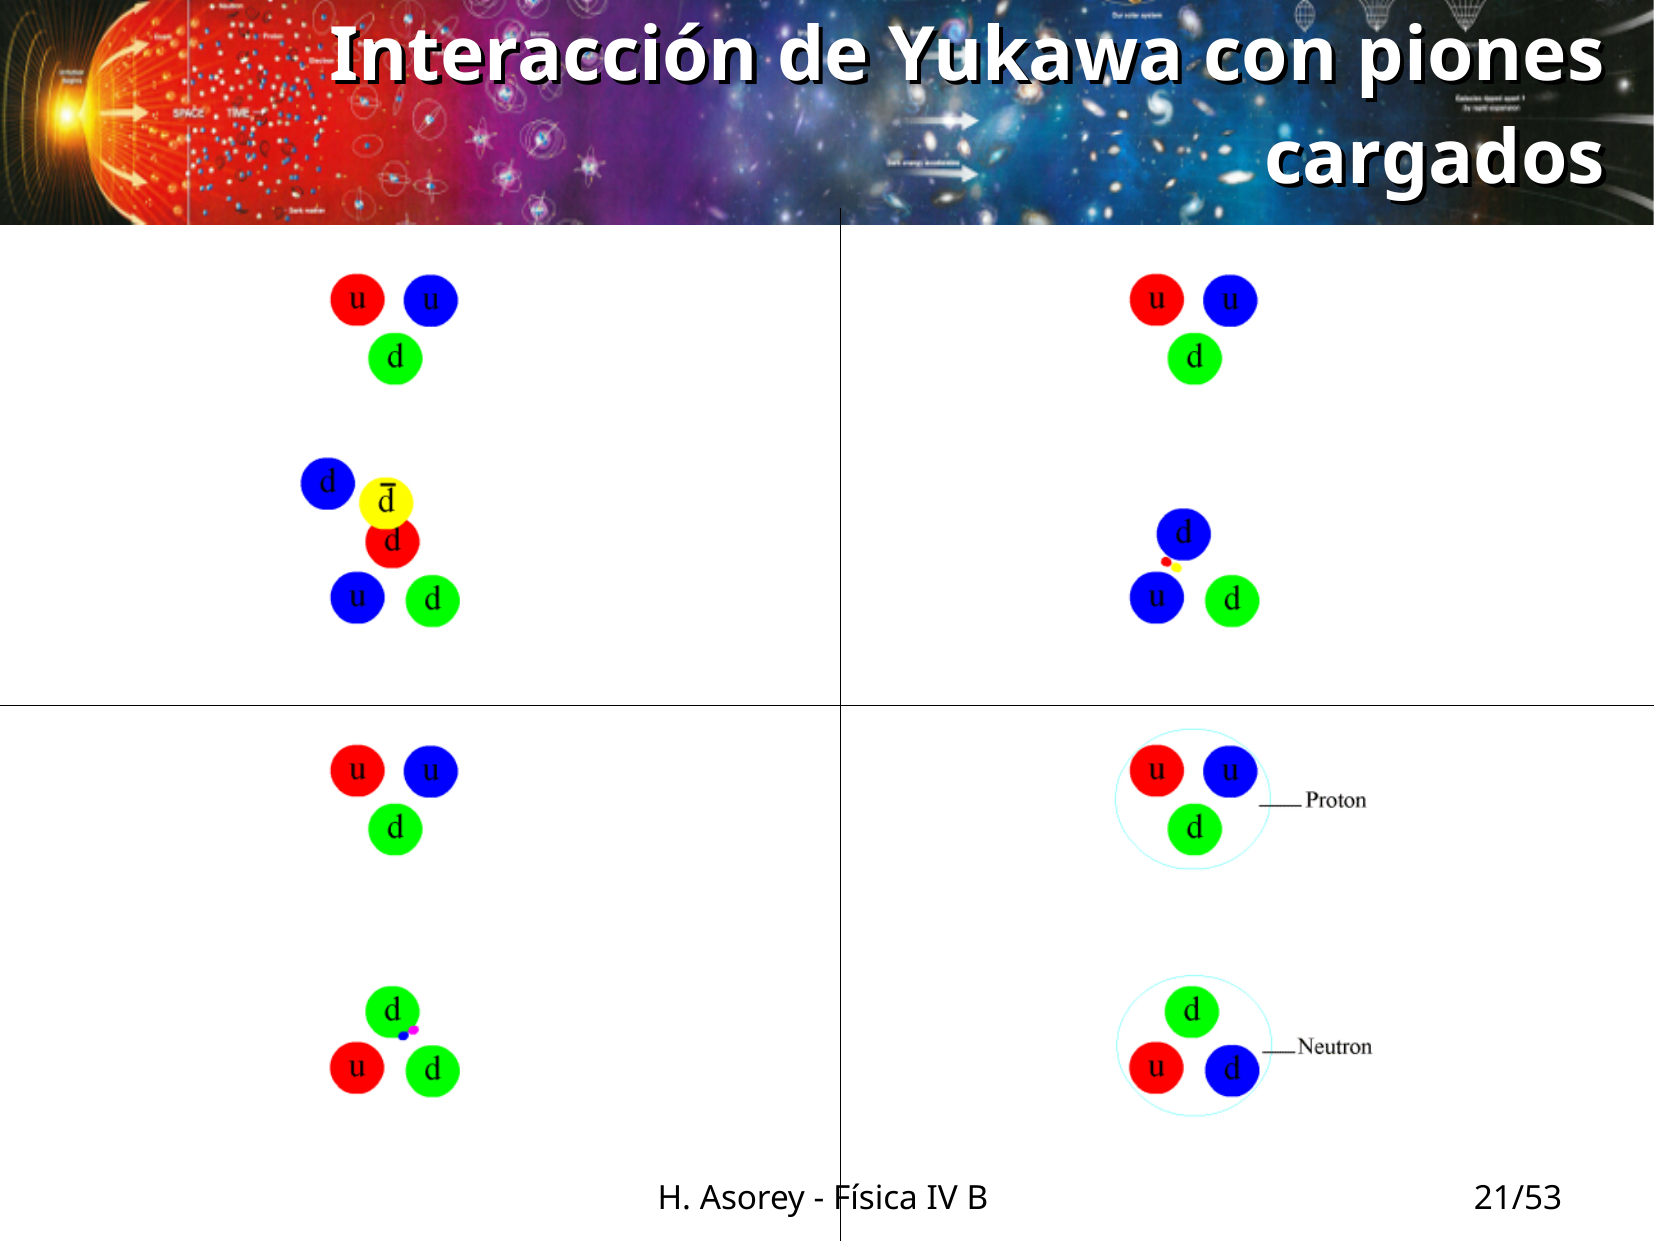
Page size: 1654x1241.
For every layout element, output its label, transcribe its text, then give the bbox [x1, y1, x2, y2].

picture [1033, 254, 1417, 685]
picture [234, 725, 617, 1155]
title Interacción de Yukawa con piones cargados [45, 15, 1606, 191]
picture [234, 254, 617, 685]
picture [1033, 725, 1417, 1155]
picture [0, 0, 1654, 225]
